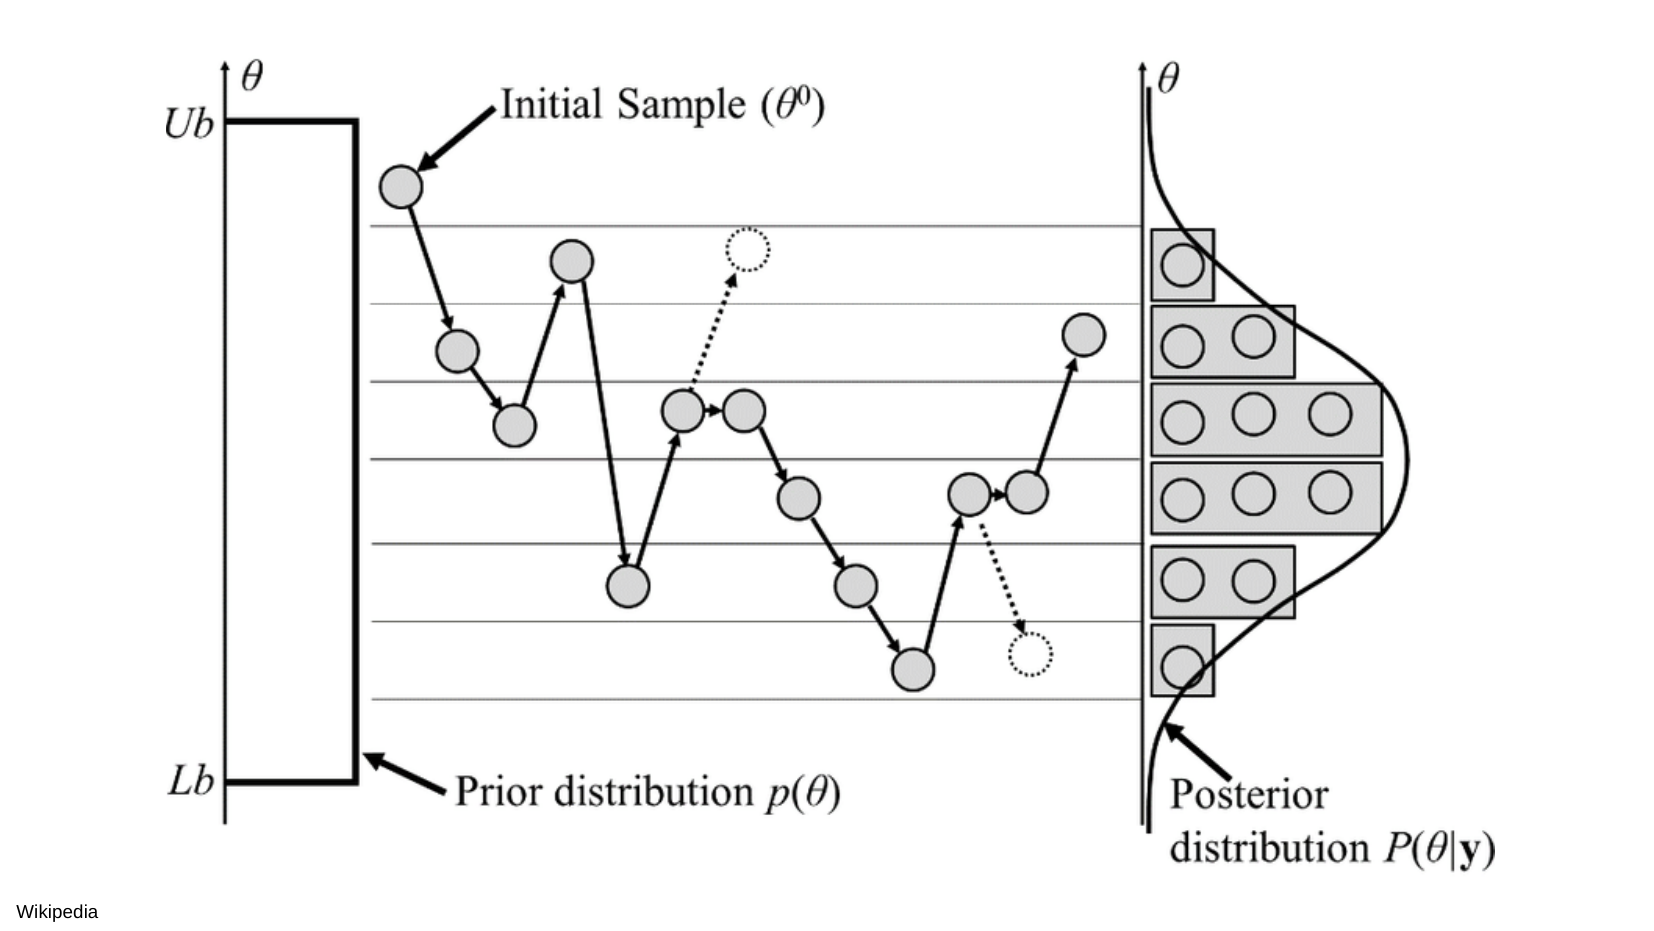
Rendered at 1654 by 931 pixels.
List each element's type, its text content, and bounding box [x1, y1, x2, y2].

picture [166, 50, 1495, 887]
text_box Wikipedia [1, 894, 113, 931]
